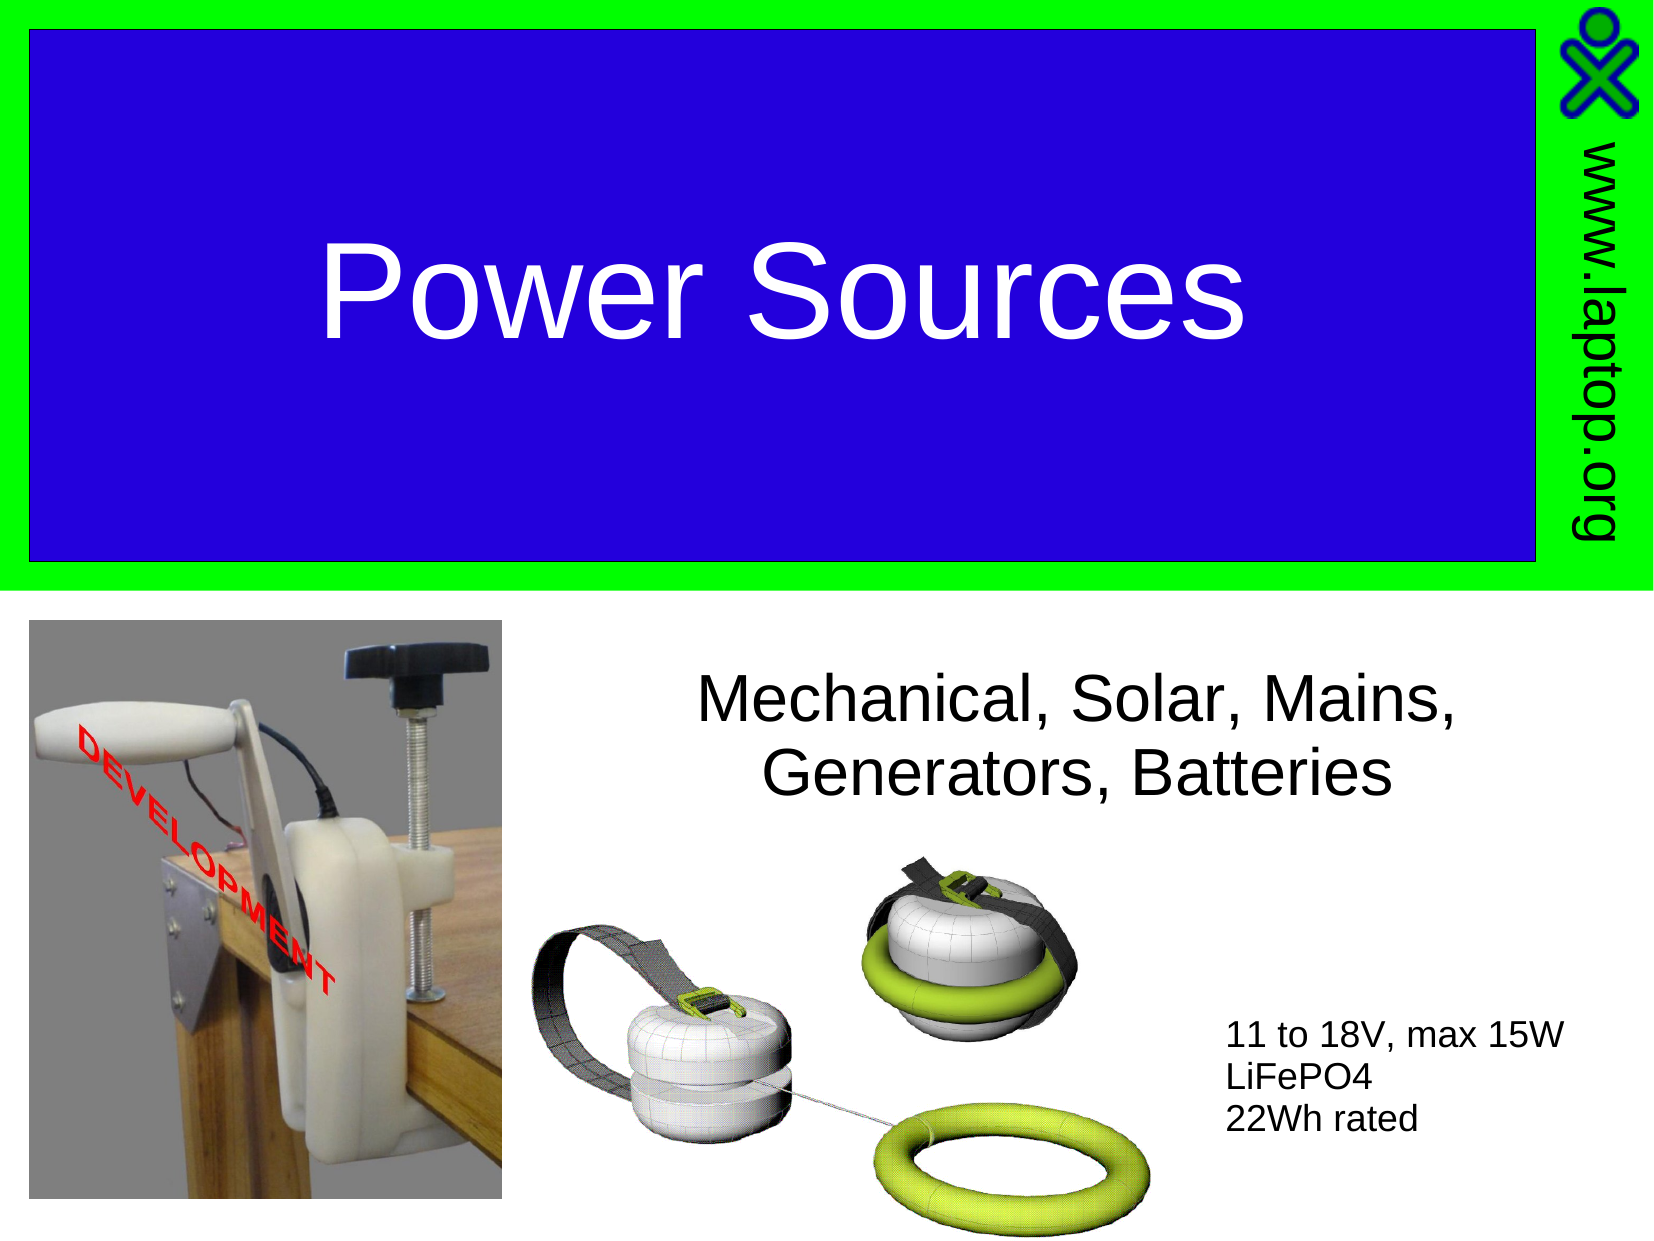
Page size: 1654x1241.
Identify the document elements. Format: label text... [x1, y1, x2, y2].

title Power Sources [59, 49, 1506, 532]
subtitle Mechanical, Solar, Mains, Generators, Batteries [531, 637, 1625, 833]
picture [1559, 7, 1639, 119]
picture [29, 620, 502, 1199]
picture [531, 856, 1152, 1241]
text_box 11 to 18V, max 15W LiFePO4 22Wh rated [1210, 1006, 1625, 1147]
